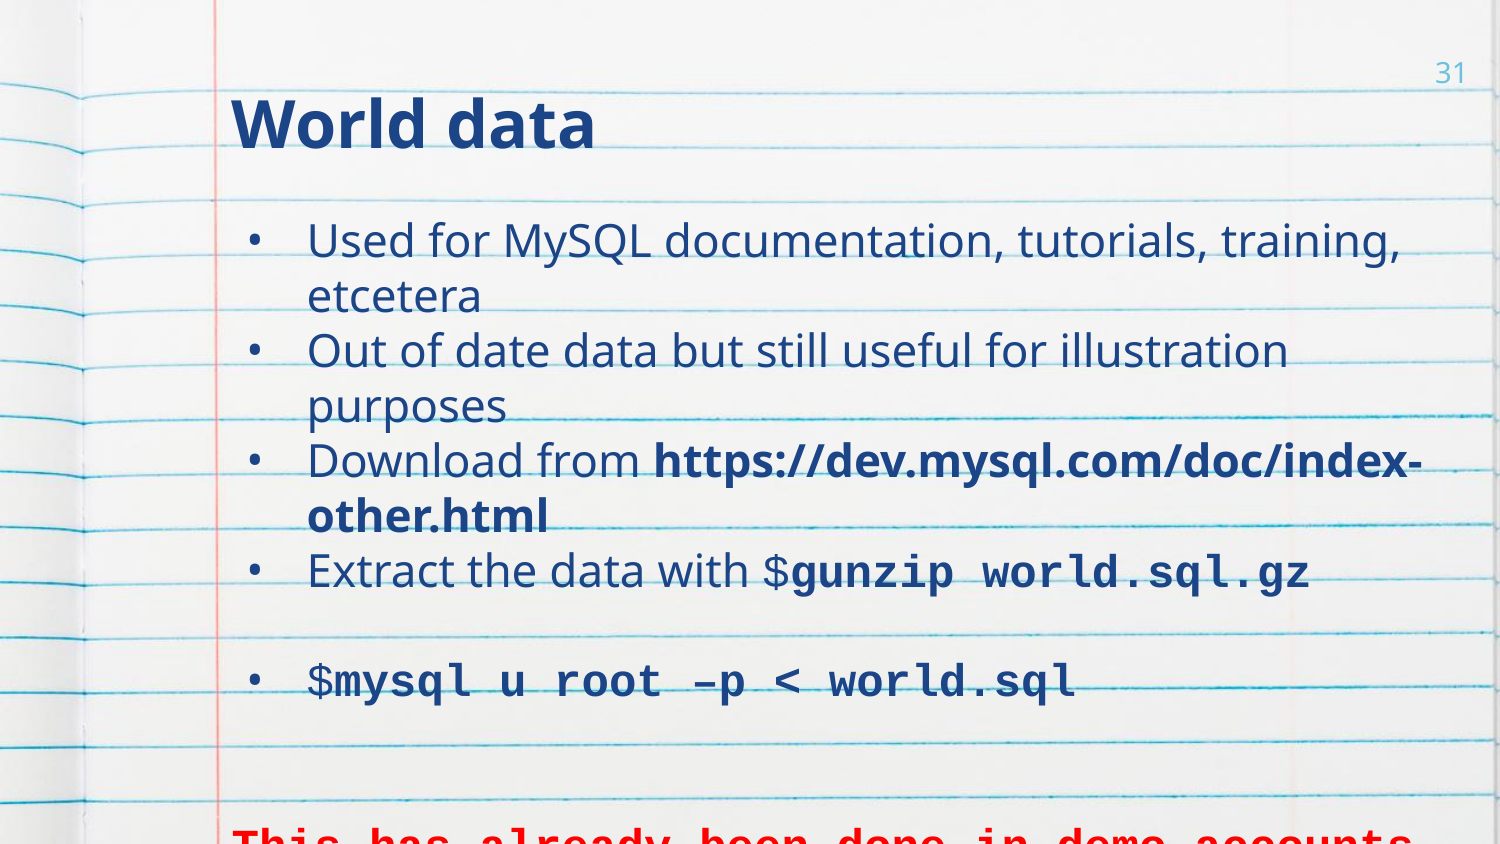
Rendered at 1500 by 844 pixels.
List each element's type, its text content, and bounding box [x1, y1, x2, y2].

picture [735, 840, 745, 844]
list Used for MySQL documentation, tutorials, training, etcetera Out of date data but still useful for illustration purposes Download from https://dev.mysql.com/doc/index-other.html Extract the data with $gunzip world.sql.gz $mysql u root –p < world.sql This has already been done in demo accounts But documented for those using the notes later! [231, 211, 1425, 748]
slide_number <number> [1378, 41, 1469, 107]
picture [0, 0, 1500, 844]
picture [763, 840, 773, 844]
picture [1093, 840, 1103, 844]
title World data [231, 21, 1425, 162]
picture [928, 840, 938, 844]
picture [570, 840, 580, 844]
